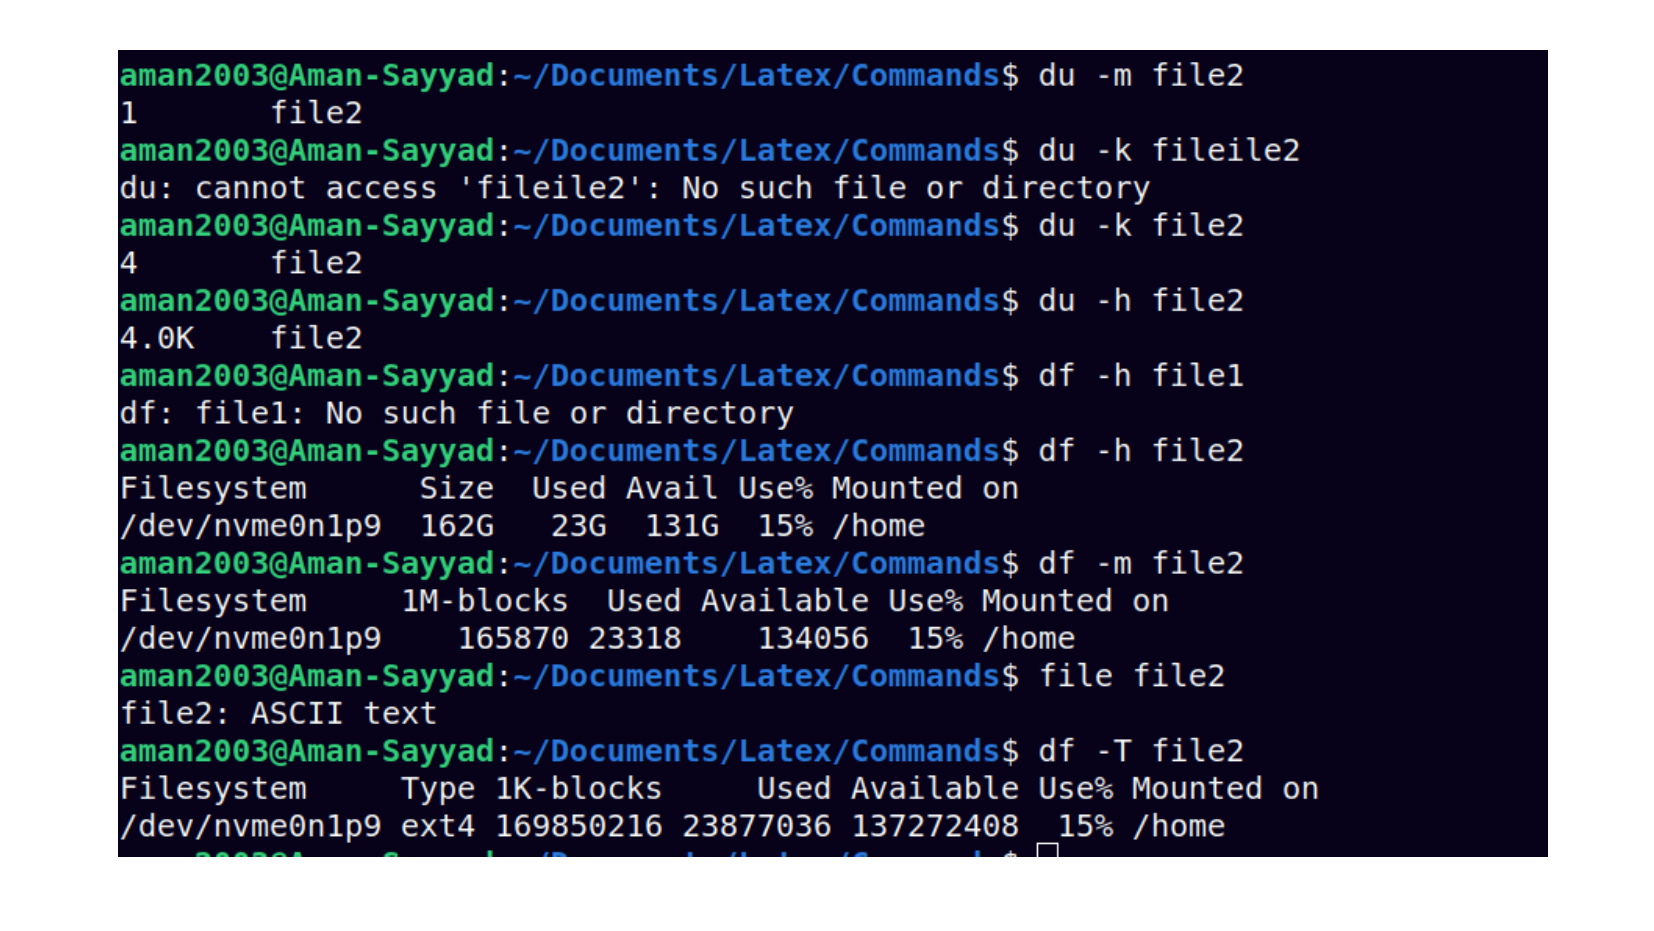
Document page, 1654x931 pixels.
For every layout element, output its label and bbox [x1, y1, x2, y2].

picture [118, 50, 1548, 857]
